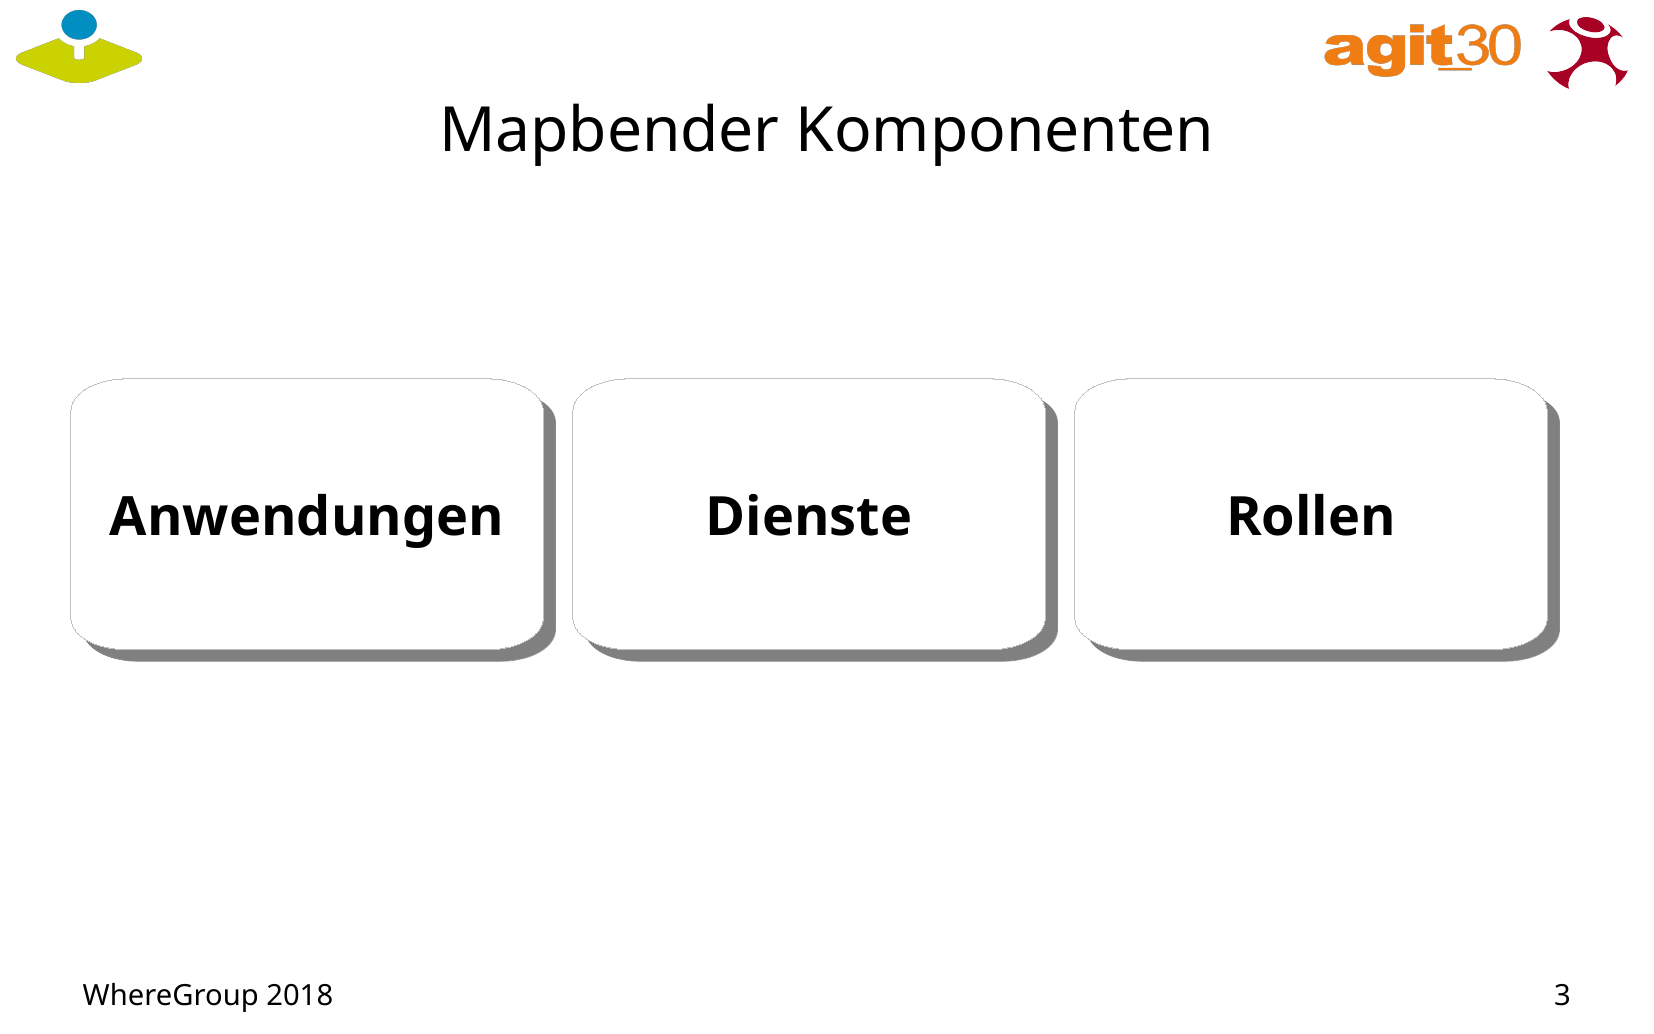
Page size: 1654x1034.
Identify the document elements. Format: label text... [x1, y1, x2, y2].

picture [1322, 21, 1524, 41]
text_box Rollen [1074, 378, 1548, 650]
title Mapbender Komponenten [82, 41, 1571, 214]
text_box Anwendungen [70, 378, 544, 650]
text_box Dienste [572, 378, 1046, 650]
picture [1547, 17, 1628, 89]
picture [16, 10, 142, 83]
